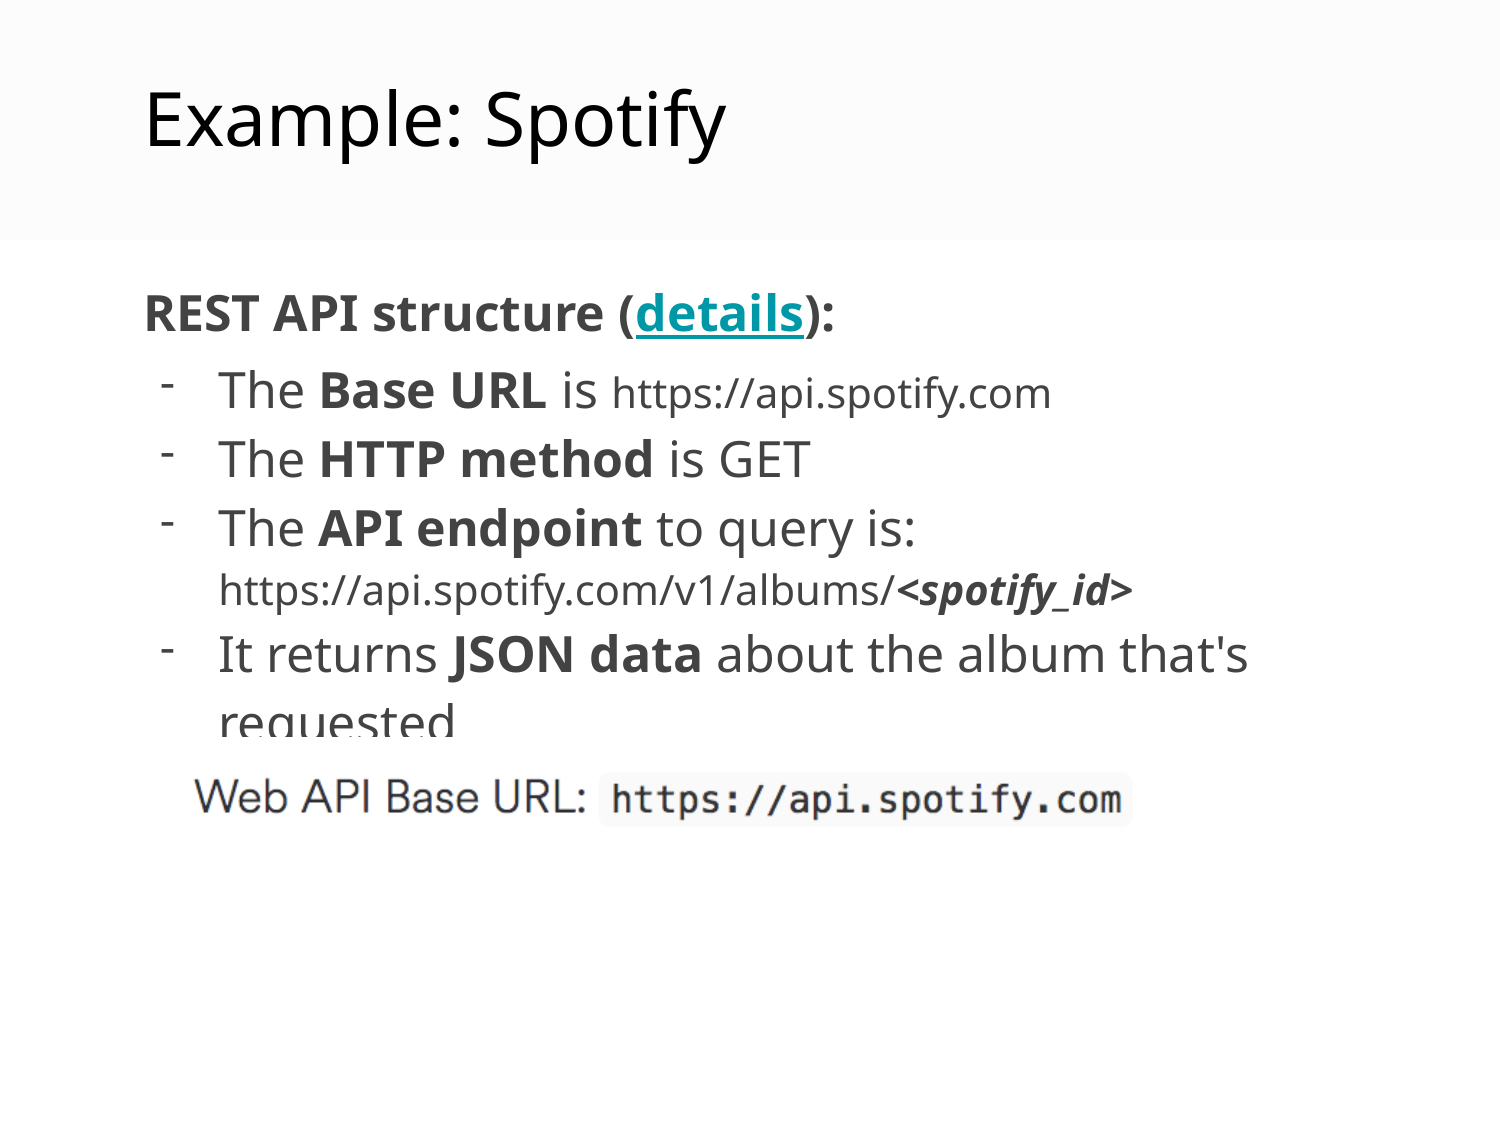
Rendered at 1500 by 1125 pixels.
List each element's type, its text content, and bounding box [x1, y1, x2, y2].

picture [152, 737, 1215, 836]
title Example: Spotify [128, 56, 1372, 183]
list REST API structure (details): The Base URL is https://api.spotify.com The HTTP method is GET The API endpoint to query is: https://api.spotify.com/v1/albums/<spotify_id> It returns JSON data about the album that's requested [128, 255, 1372, 606]
